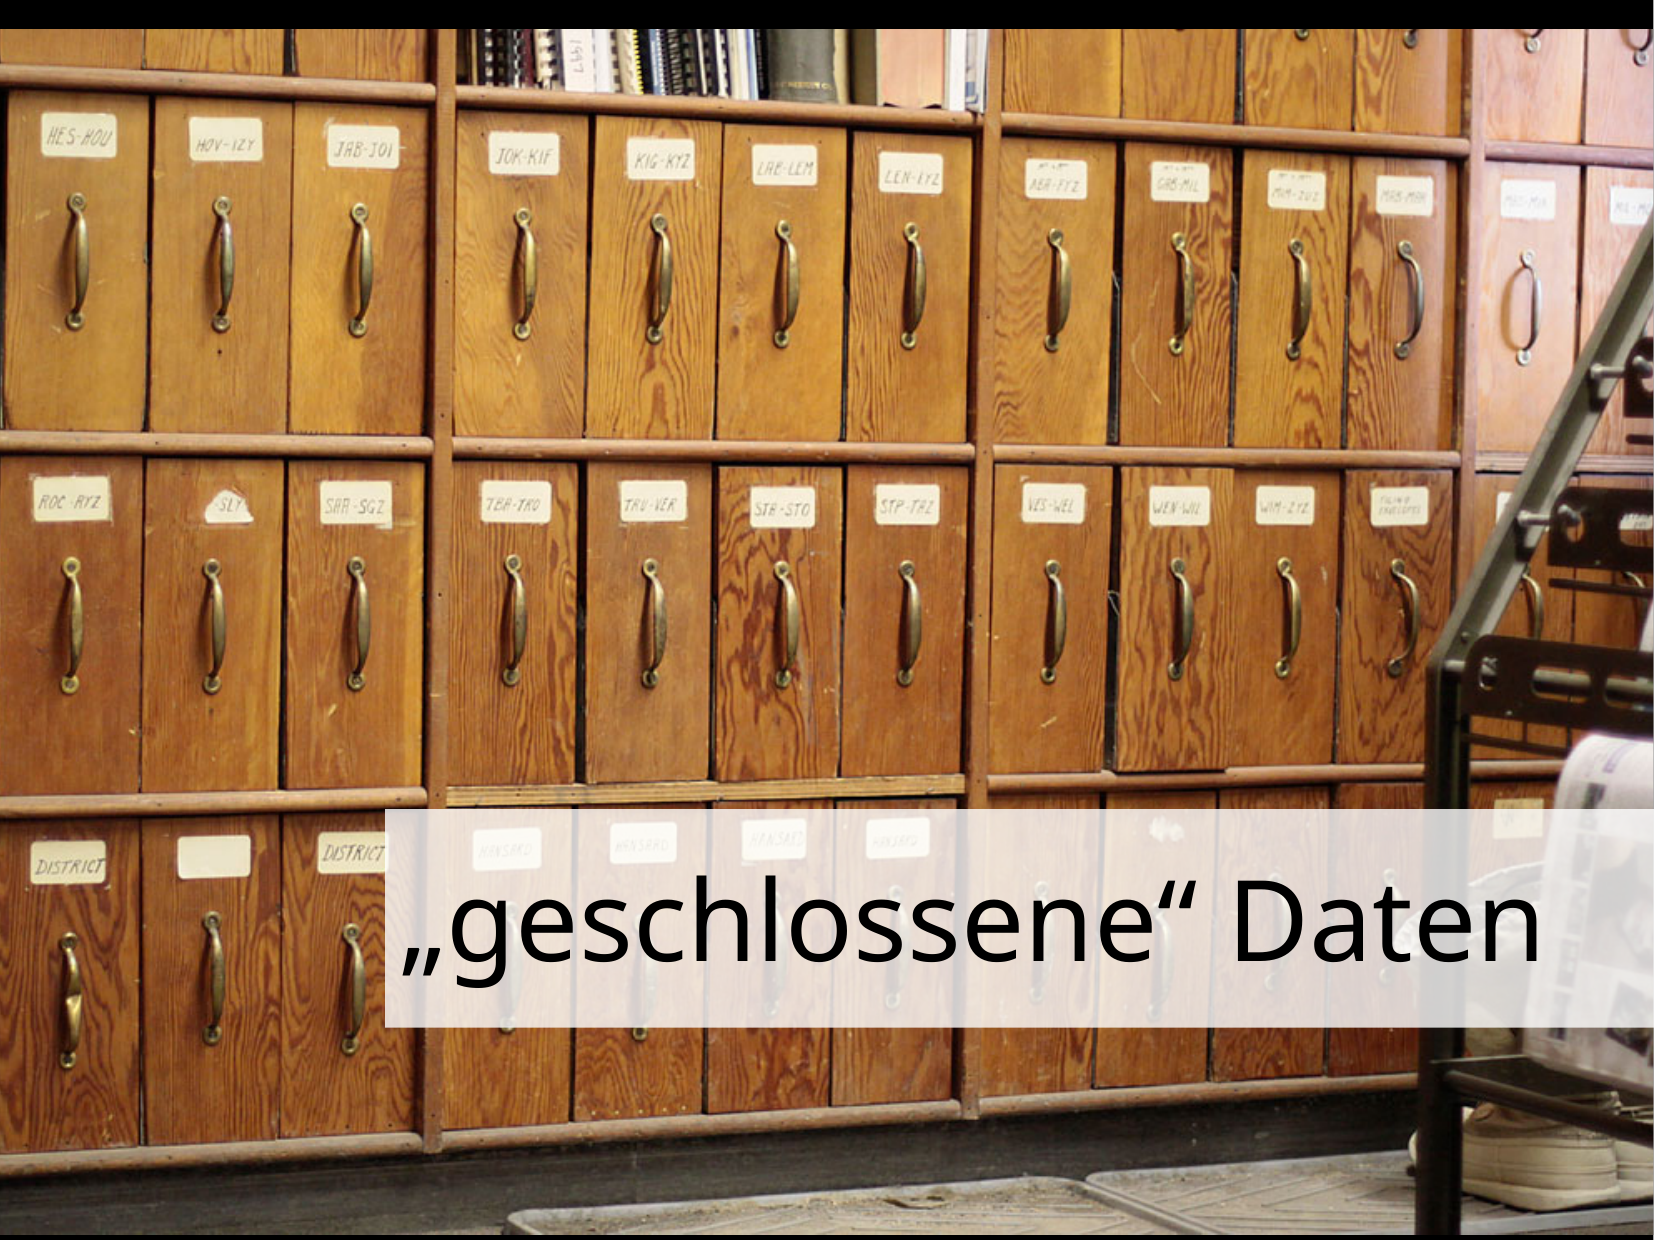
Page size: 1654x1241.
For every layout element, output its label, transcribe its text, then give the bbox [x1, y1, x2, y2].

text_box „geschlossene“ Daten [385, 809, 1654, 1028]
picture [0, 29, 1654, 1235]
